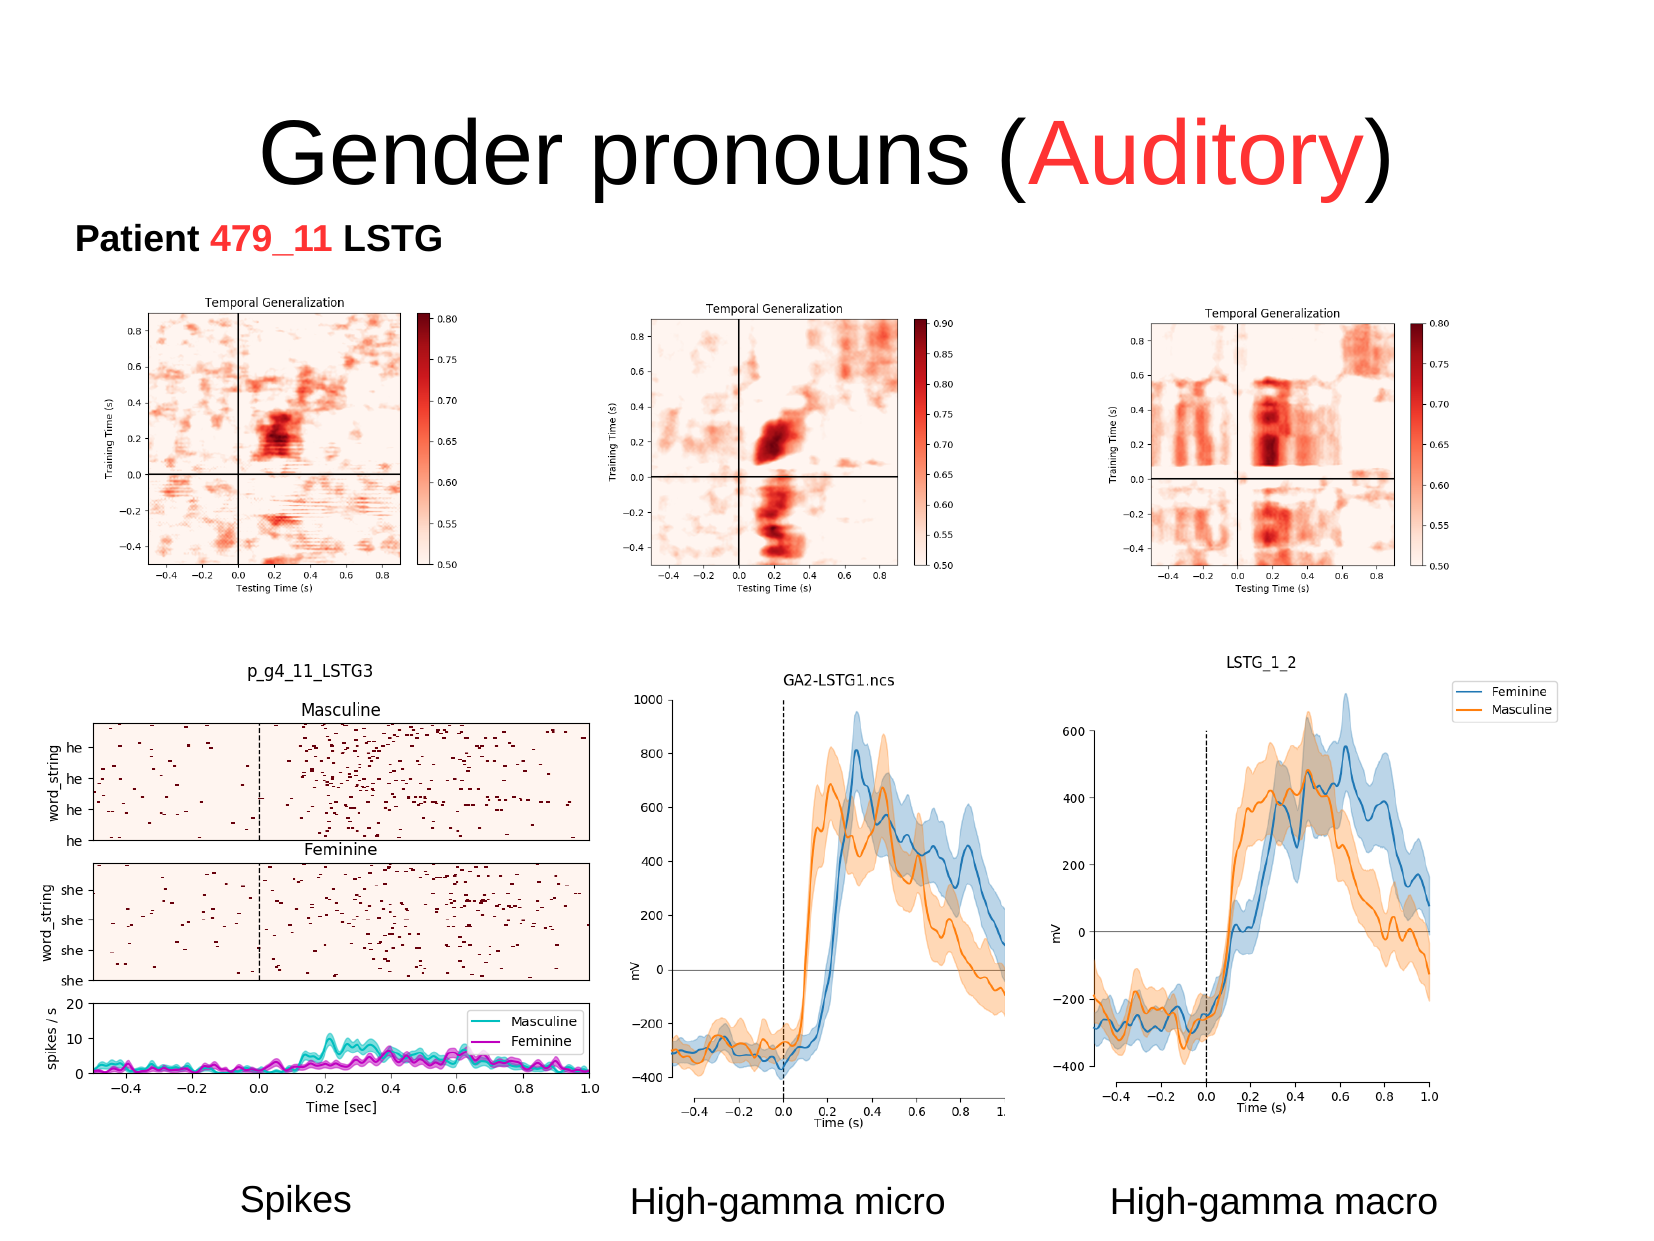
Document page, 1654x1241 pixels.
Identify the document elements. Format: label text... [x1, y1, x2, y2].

picture [75, 273, 511, 601]
text_box High-gamma micro [615, 1173, 976, 1231]
text_box High-gamma macro [1095, 1173, 1456, 1231]
text_box Spikes [225, 1171, 406, 1229]
text_box Patient 479_11 LSTG [60, 210, 616, 271]
picture [579, 280, 1006, 601]
title Gender pronouns (Auditory) [82, 49, 1571, 257]
picture [1080, 285, 1501, 601]
picture [0, 611, 1654, 1155]
